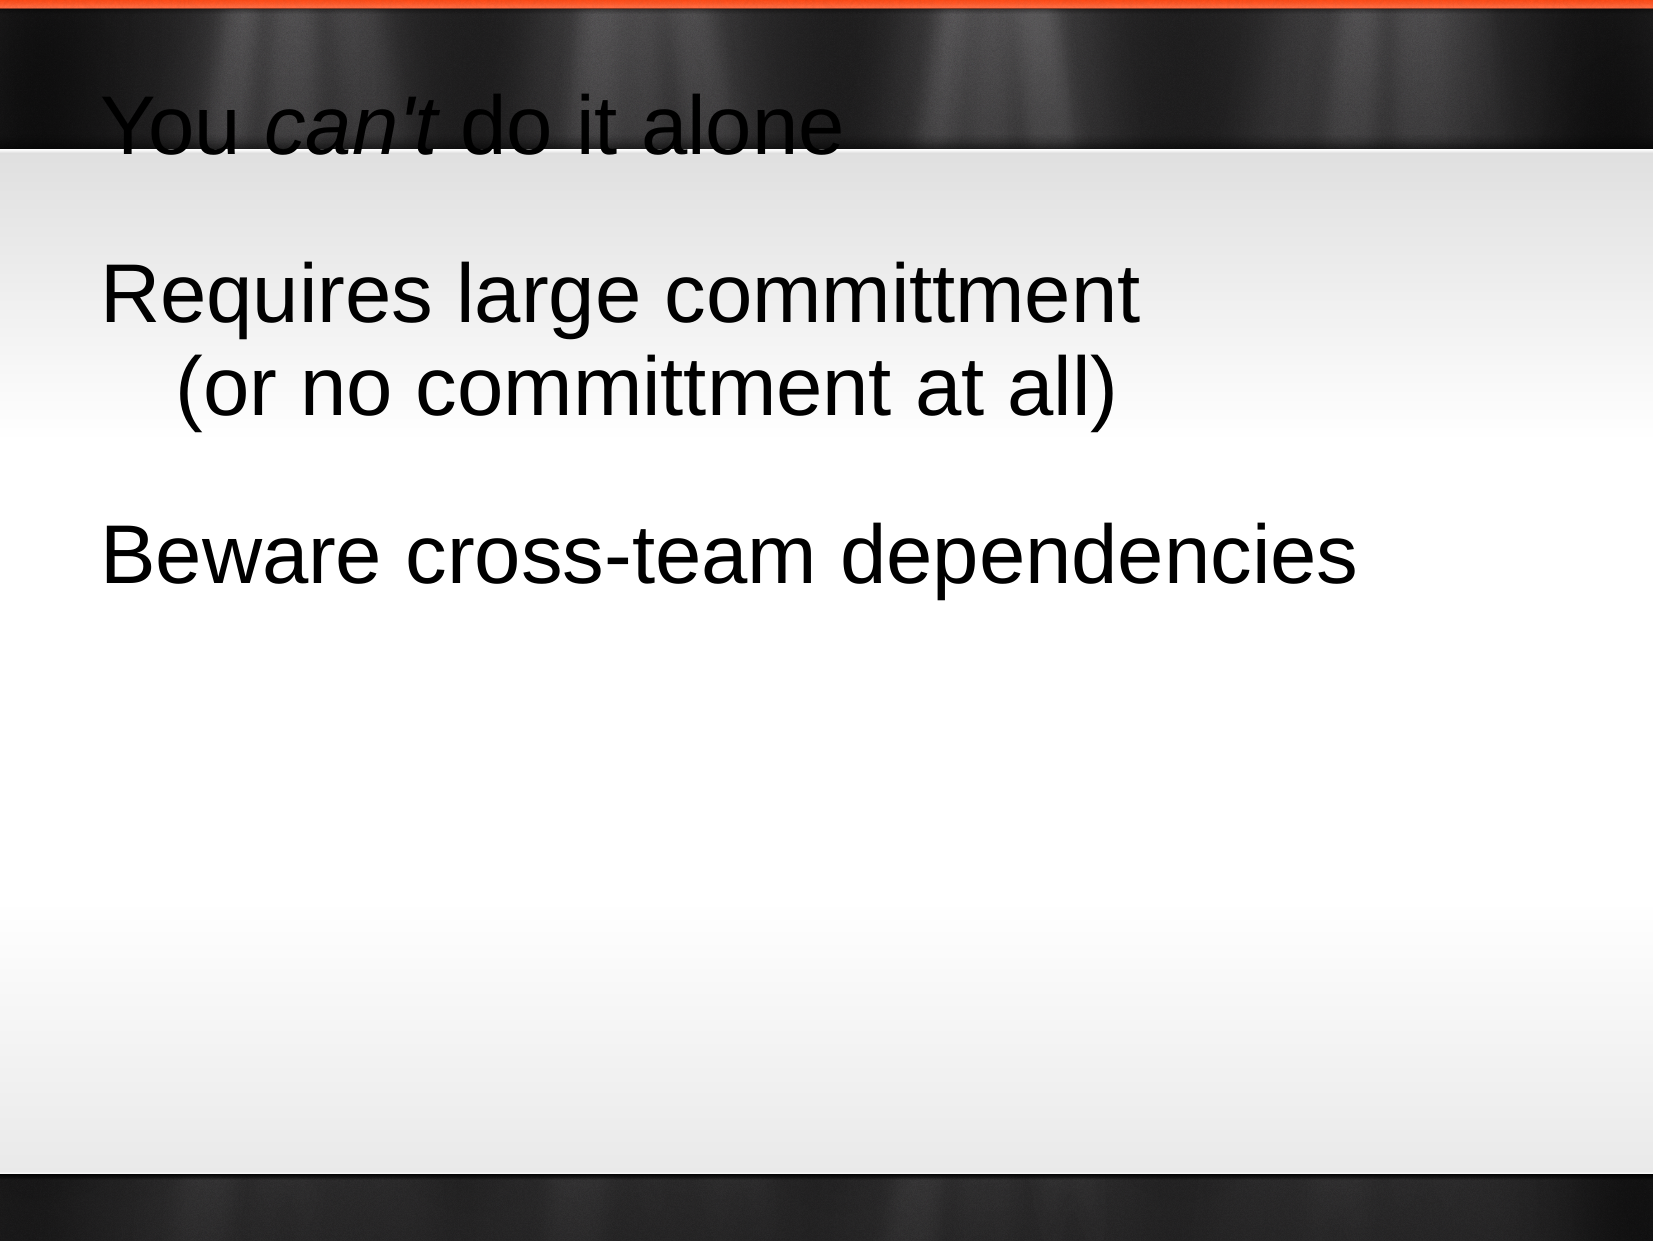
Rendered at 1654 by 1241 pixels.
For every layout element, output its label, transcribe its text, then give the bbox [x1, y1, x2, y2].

subtitle You can't do it alone Requires large committment (or no committment at all) Beware cross-team dependencies [100, 6, 1588, 1125]
picture [0, 0, 1653, 1241]
